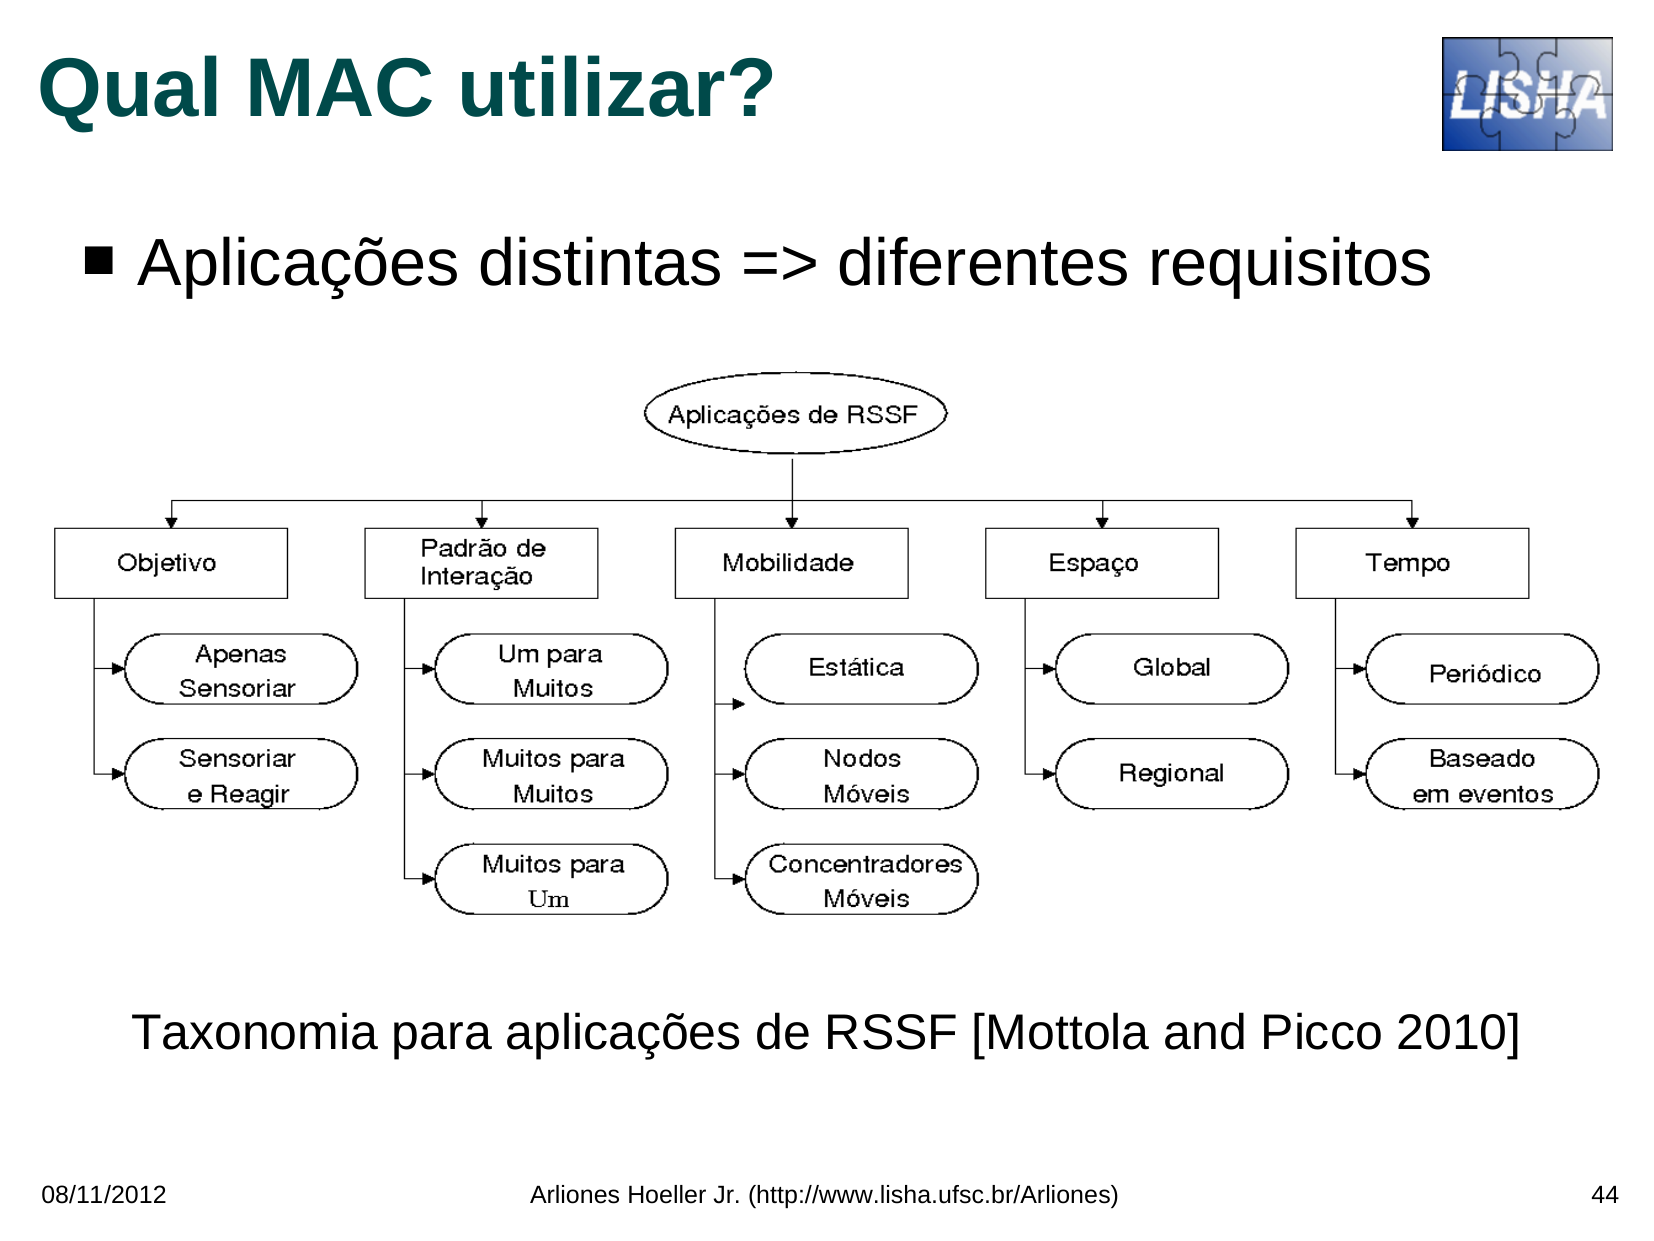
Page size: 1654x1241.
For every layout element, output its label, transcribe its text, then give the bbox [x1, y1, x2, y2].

picture [53, 371, 1601, 916]
title Qual MAC utilizar? [37, 37, 1426, 151]
list Aplicações distintas => diferentes requisitos [37, 225, 1613, 381]
picture [1442, 37, 1613, 151]
text_box Taxonomia para aplicações de RSSF [Mottola and Picco 2010] [76, 1003, 1577, 1121]
